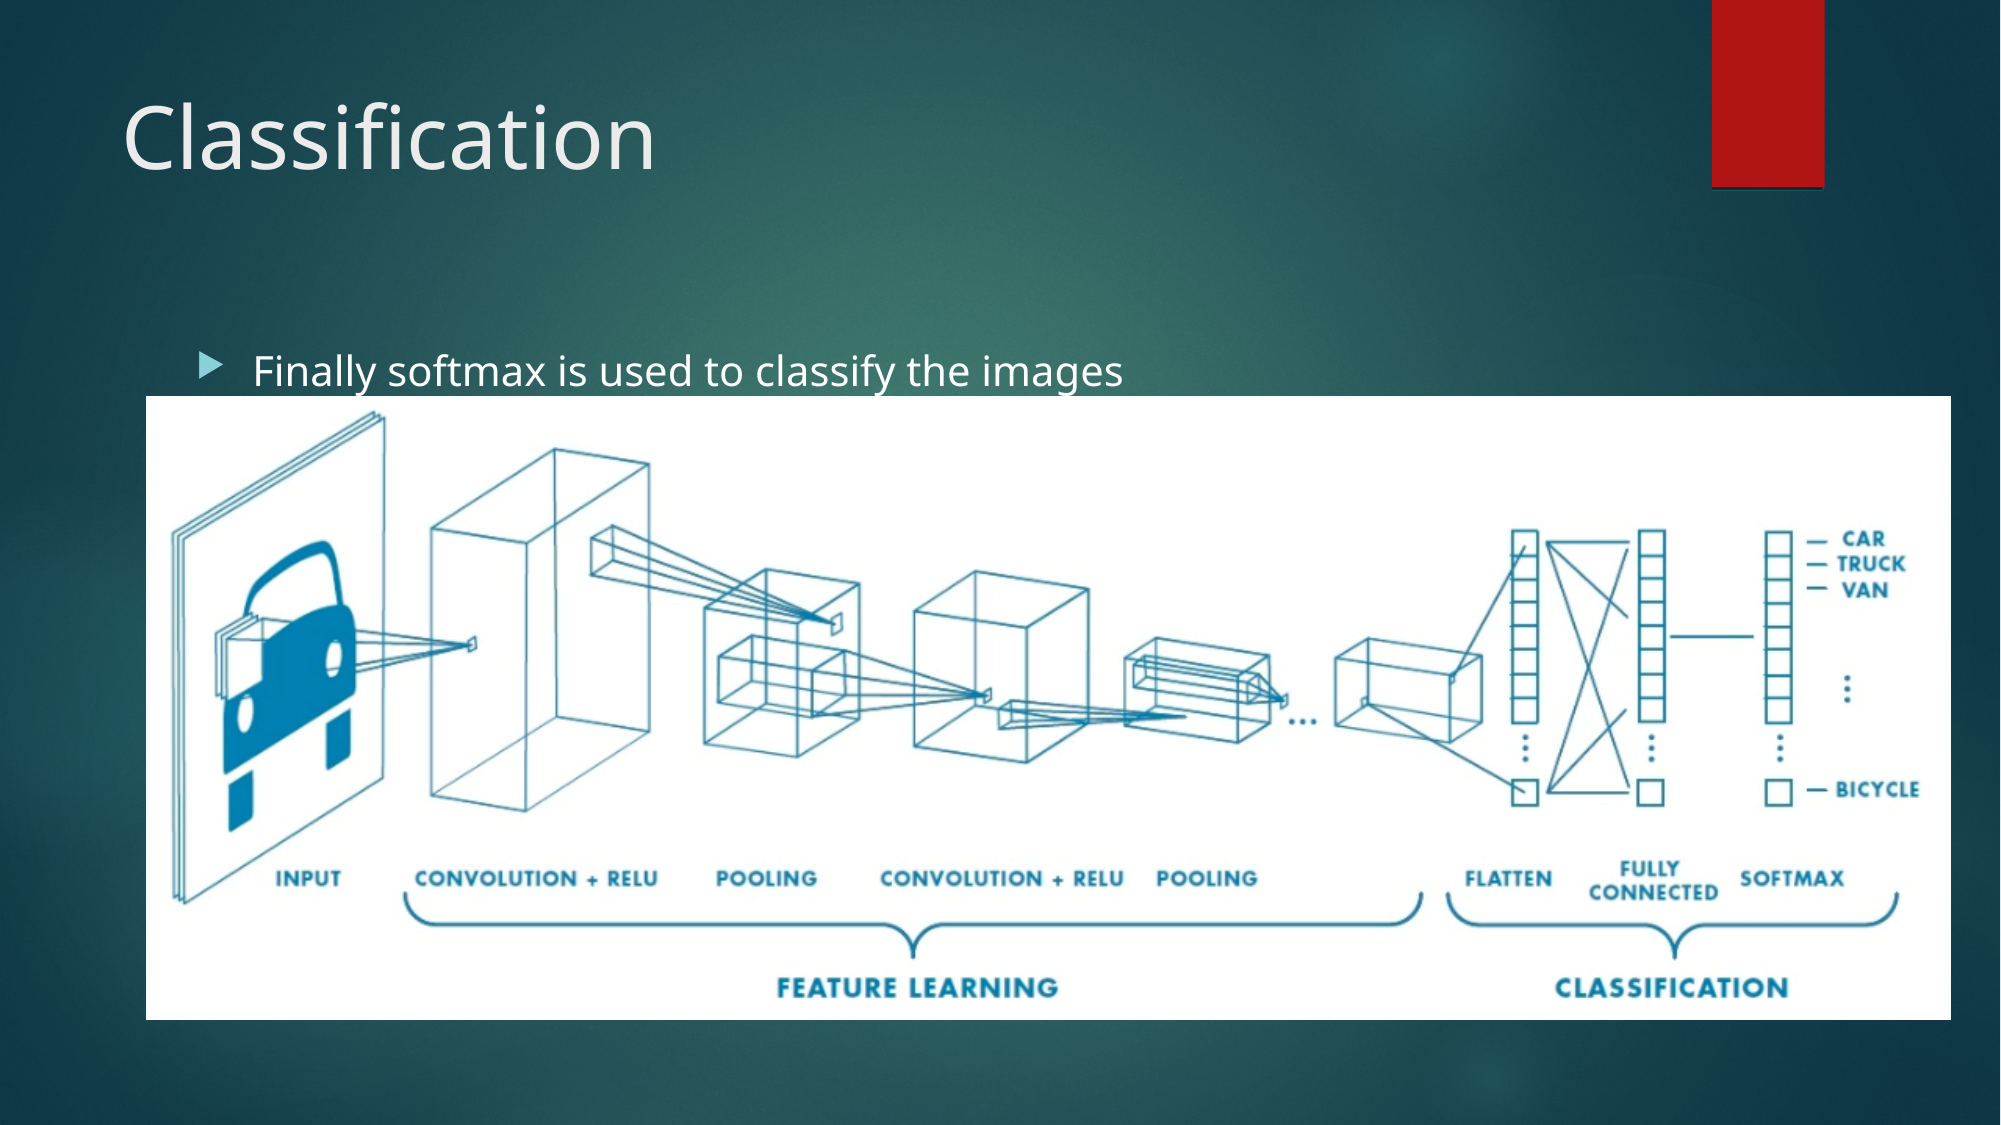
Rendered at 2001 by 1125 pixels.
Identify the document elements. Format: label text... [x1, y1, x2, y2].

picture [0, 0, 2001, 1125]
title Classification [106, 74, 1649, 304]
list Finally softmax is used to classify the images [181, 1021, 1649, 1025]
list Finally softmax is used to classify the images [181, 336, 1649, 396]
